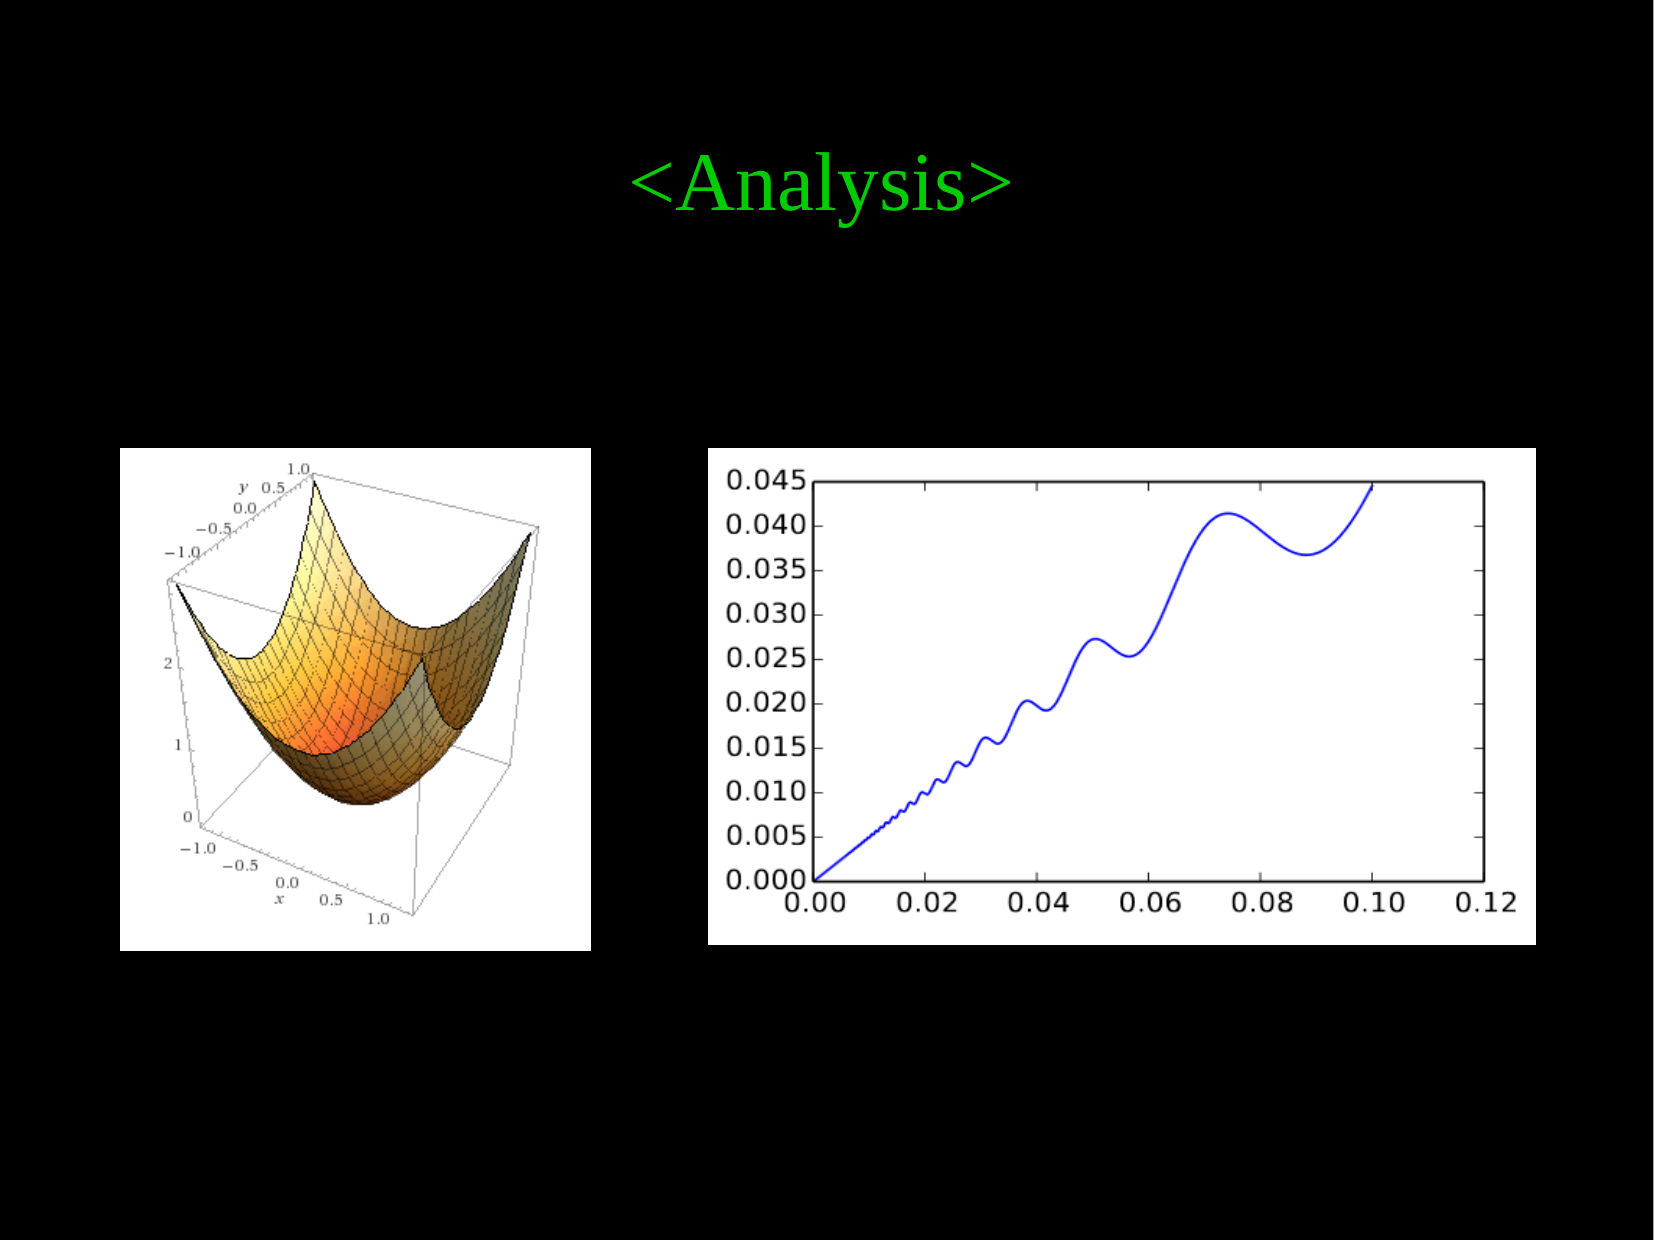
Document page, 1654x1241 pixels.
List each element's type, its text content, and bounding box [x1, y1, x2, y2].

picture [120, 448, 591, 951]
text_box <Analysis> [614, 129, 1030, 258]
picture [708, 448, 1536, 945]
